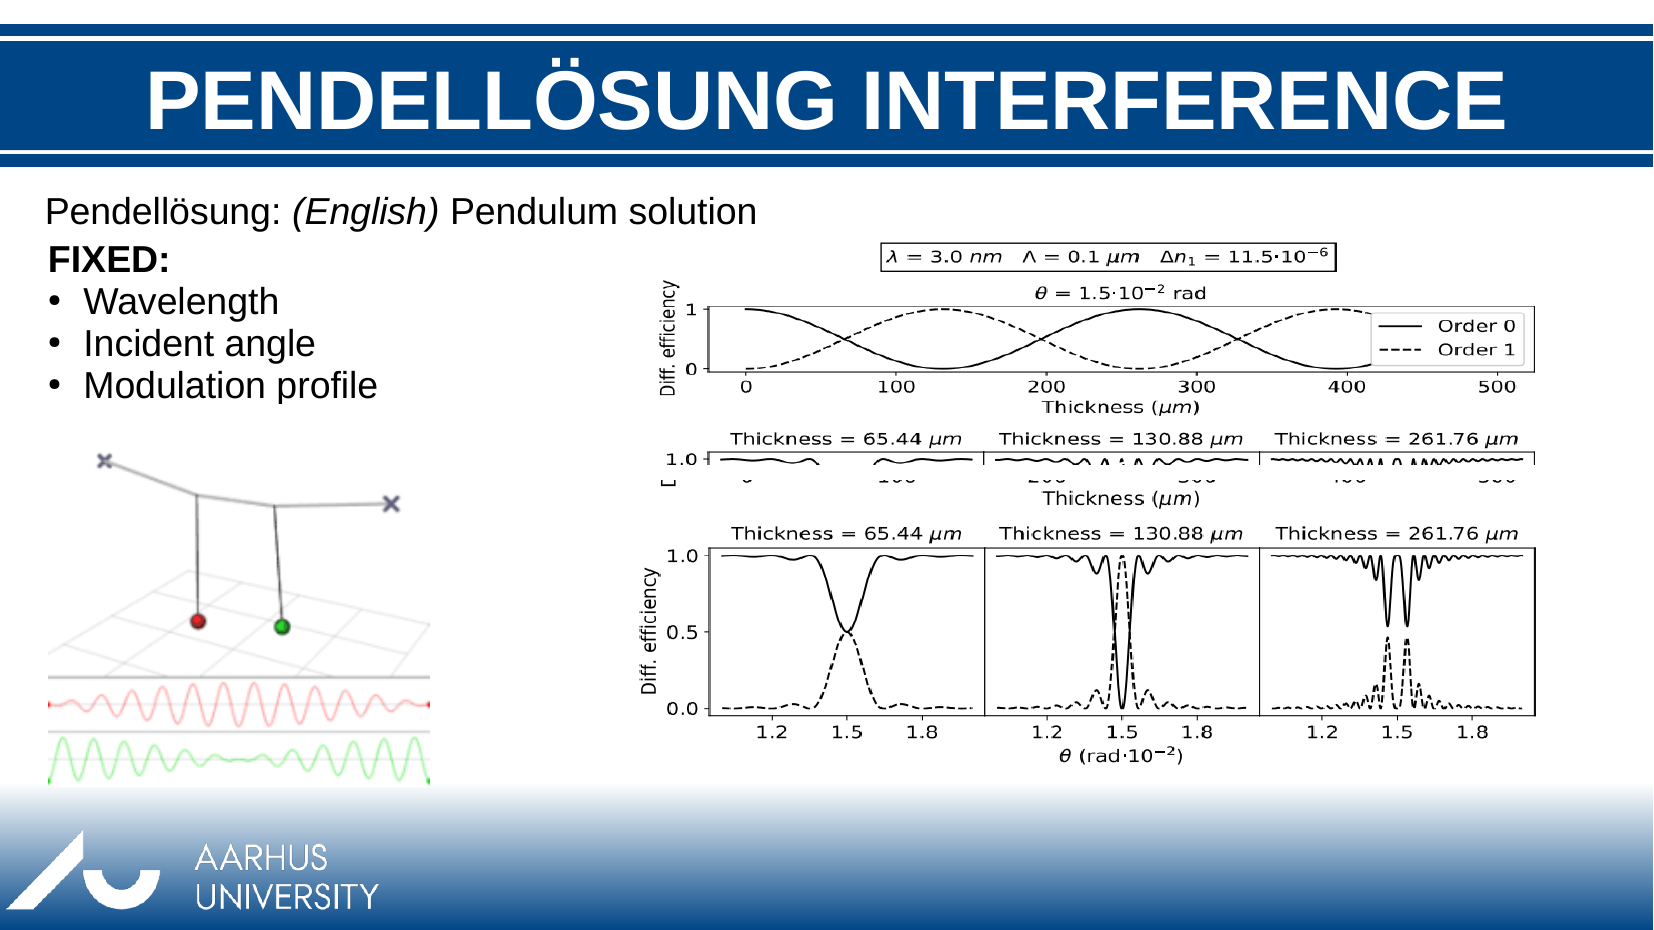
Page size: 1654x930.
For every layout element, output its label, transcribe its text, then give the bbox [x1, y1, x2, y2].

picture [48, 404, 430, 787]
title PENDELLÖSUNG INTERFERENCE [0, 41, 1653, 151]
picture [629, 240, 1546, 465]
text_box Pendellösung: (English) Pendulum solution [30, 183, 773, 241]
picture [5, 829, 414, 917]
picture [630, 479, 1546, 775]
text_box FIXED: Wavelength Incident angle Modulation profile [33, 231, 394, 415]
